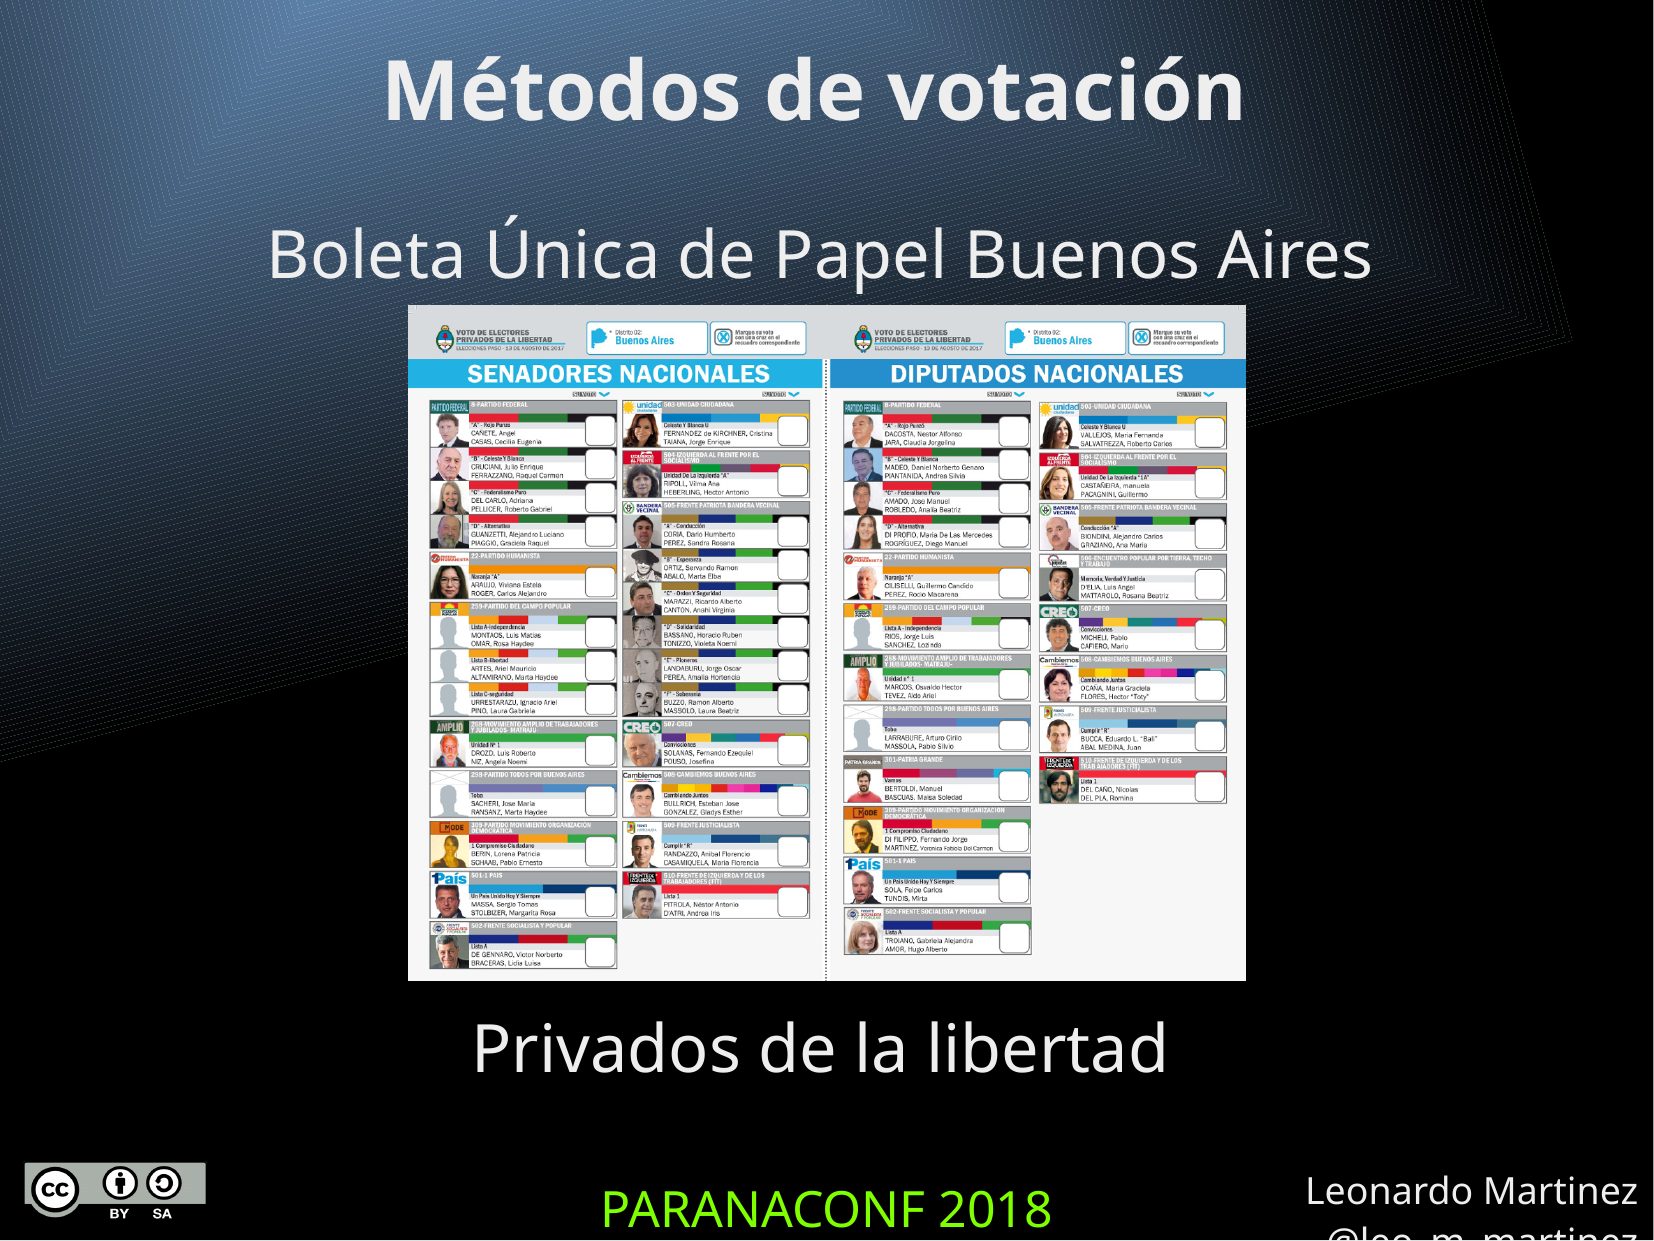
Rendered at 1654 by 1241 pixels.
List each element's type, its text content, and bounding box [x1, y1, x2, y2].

title Boleta Única de Papel Buenos Aires [106, 209, 1536, 296]
title PARANACONF 2018 [563, 1187, 1090, 1229]
title Métodos de votación [23, 29, 1607, 148]
text_box Leonardo Martinez @leo_m_martinez [1204, 1157, 1654, 1241]
title Privados de la libertad [106, 1003, 1536, 1091]
picture [408, 305, 1246, 981]
picture [23, 1161, 207, 1222]
